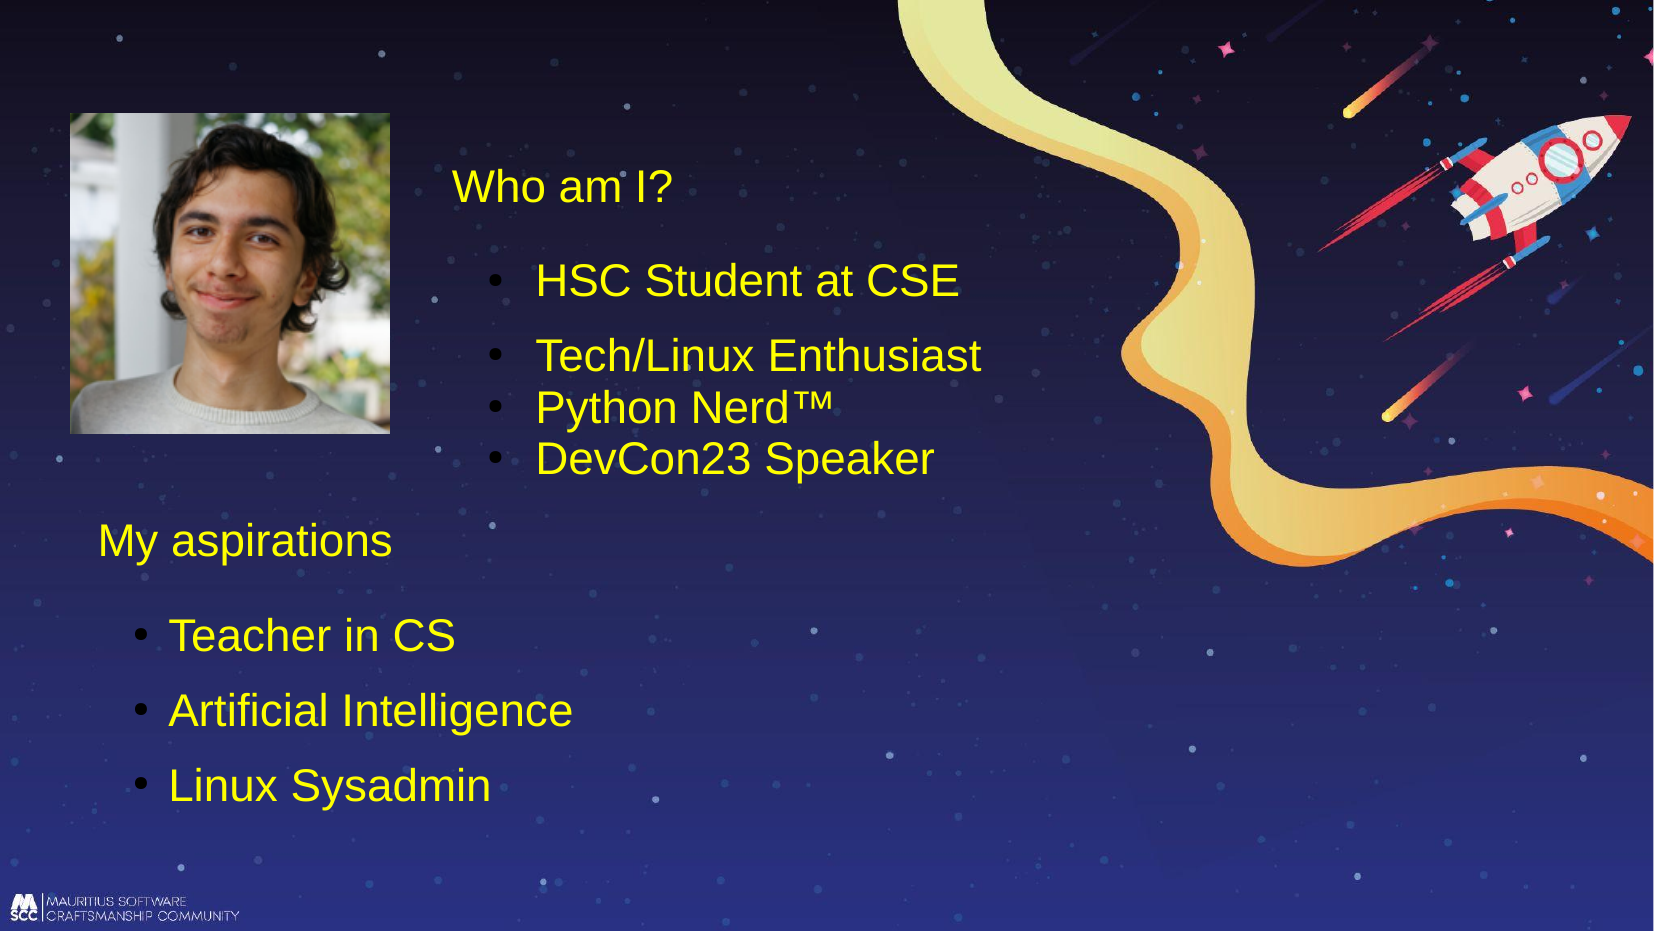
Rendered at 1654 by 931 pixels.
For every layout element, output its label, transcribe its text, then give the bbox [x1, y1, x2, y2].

text_box Teacher in CS Artificial Intelligence Linux Sysadmin [118, 602, 886, 819]
text_box Who am I? [437, 153, 945, 220]
text_box My aspirations [82, 507, 591, 575]
picture [0, 0, 1654, 931]
text_box HSC Student at CSE Tech/Linux Enthusiast Python Nerd™ DevCon23 Speaker [472, 248, 1075, 520]
